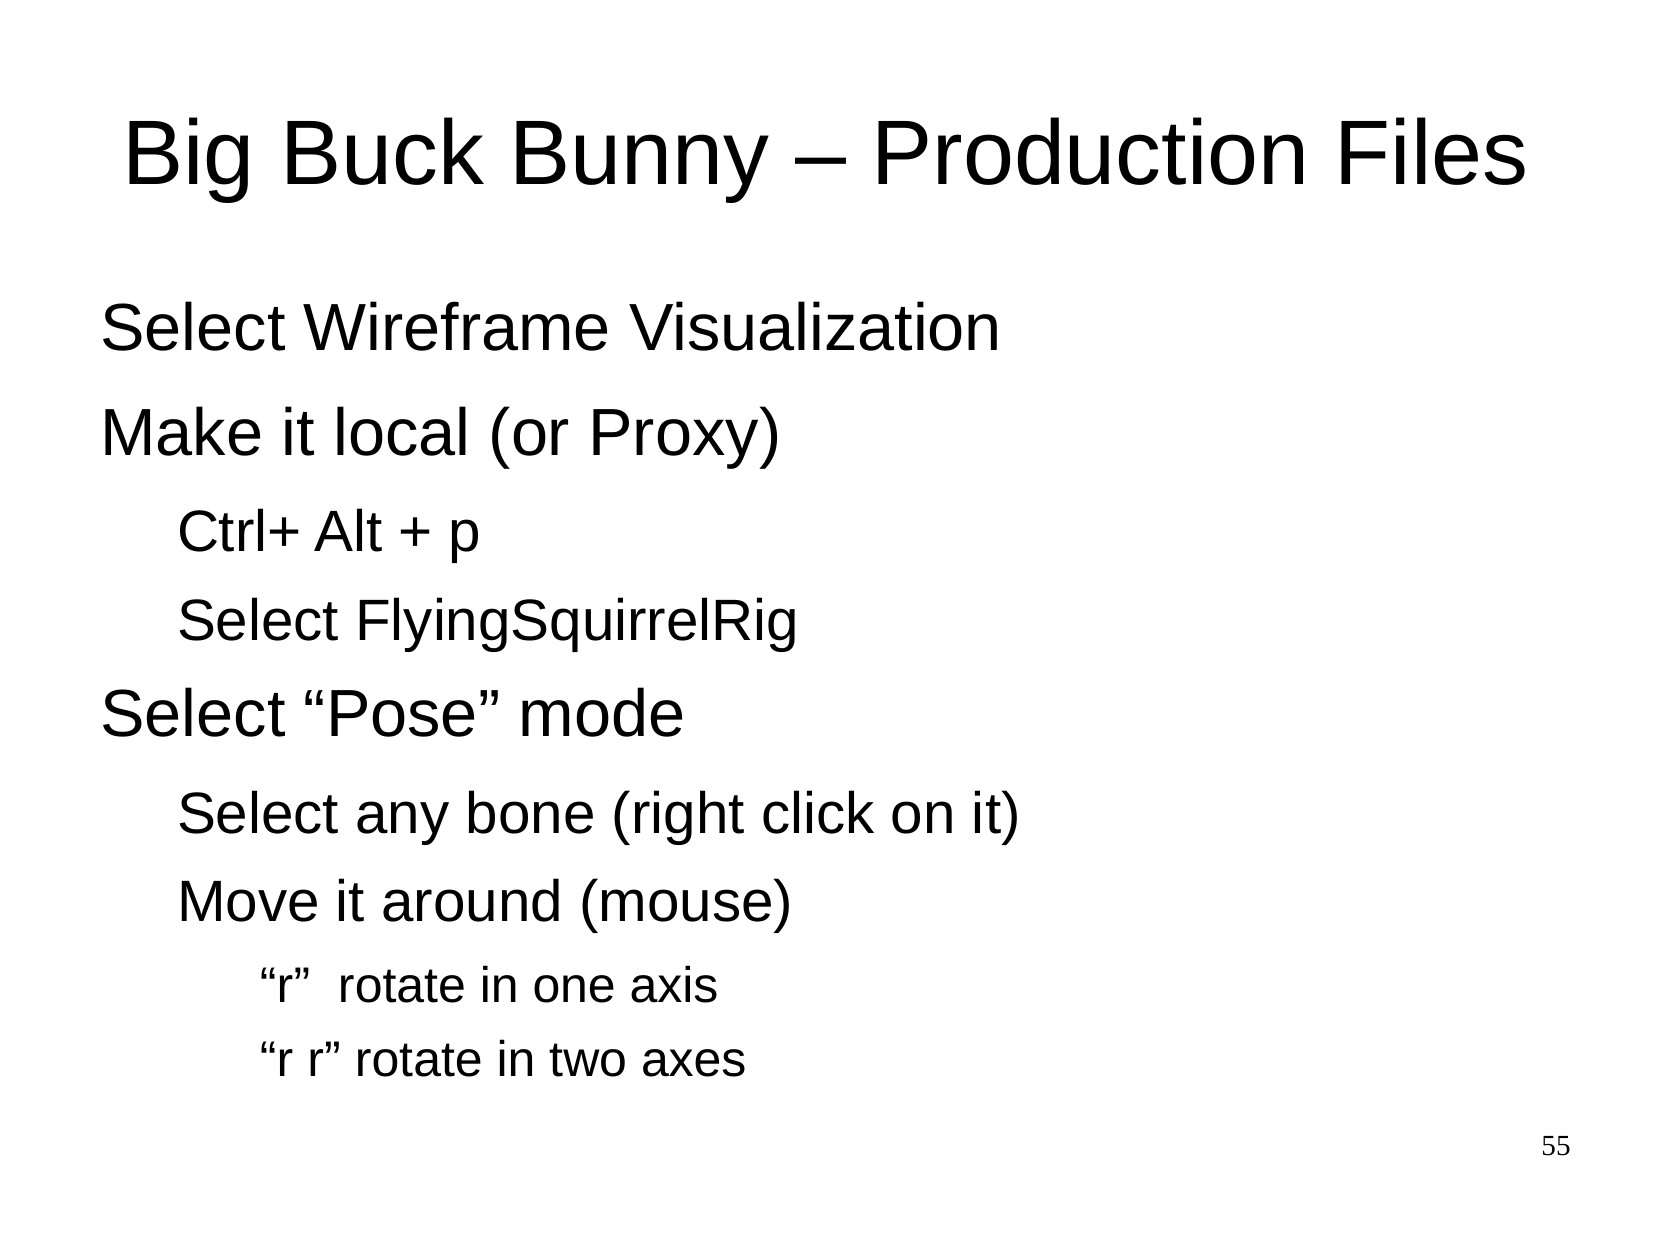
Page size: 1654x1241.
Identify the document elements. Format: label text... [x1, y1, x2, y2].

title Big Buck Bunny – Production Files [82, 49, 1571, 257]
list Select Wireframe Visualization Make it local (or Proxy) Ctrl+ Alt + p Select FlyingSquirrelRig Select “Pose” mode Select any bone (right click on it) Move it around (mouse) “r” rotate in one axis “r r” rotate in two axes [82, 290, 1571, 1094]
